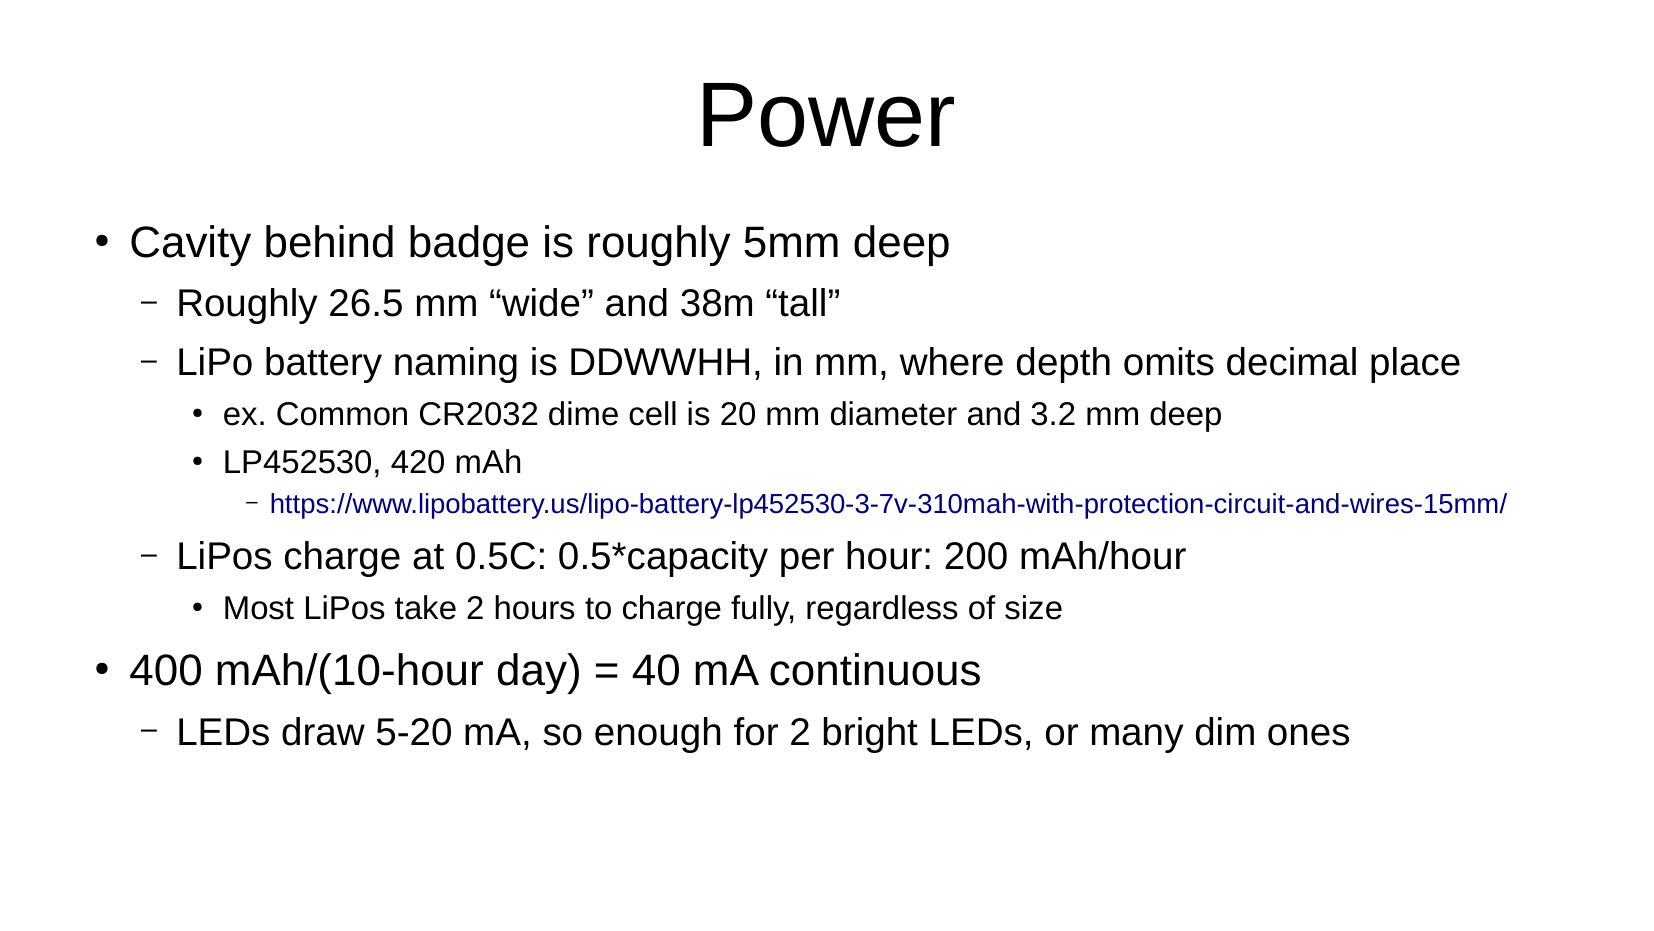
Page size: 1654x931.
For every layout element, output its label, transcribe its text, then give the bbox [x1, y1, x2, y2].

list Cavity behind badge is roughly 5mm deep Roughly 26.5 mm “wide” and 38m “tall” LiPo battery naming is DDWWHH, in mm, where depth omits decimal place ex. Common CR2032 dime cell is 20 mm diameter and 3.2 mm deep LP452530, 420 mAh https://www.lipobattery.us/lipo-battery-lp452530-3-7v-310mah-with-protection-circuit-and-wires-15mm/ LiPos charge at 0.5C: 0.5*capacity per hour: 200 mAh/hour Most LiPos take 2 hours to charge fully, regardless of size 400 mAh/(10-hour day) = 40 mA continuous LEDs draw 5-20 mA, so enough for 2 bright LEDs, or many dim ones [82, 217, 1571, 758]
title Power [82, 37, 1571, 193]
